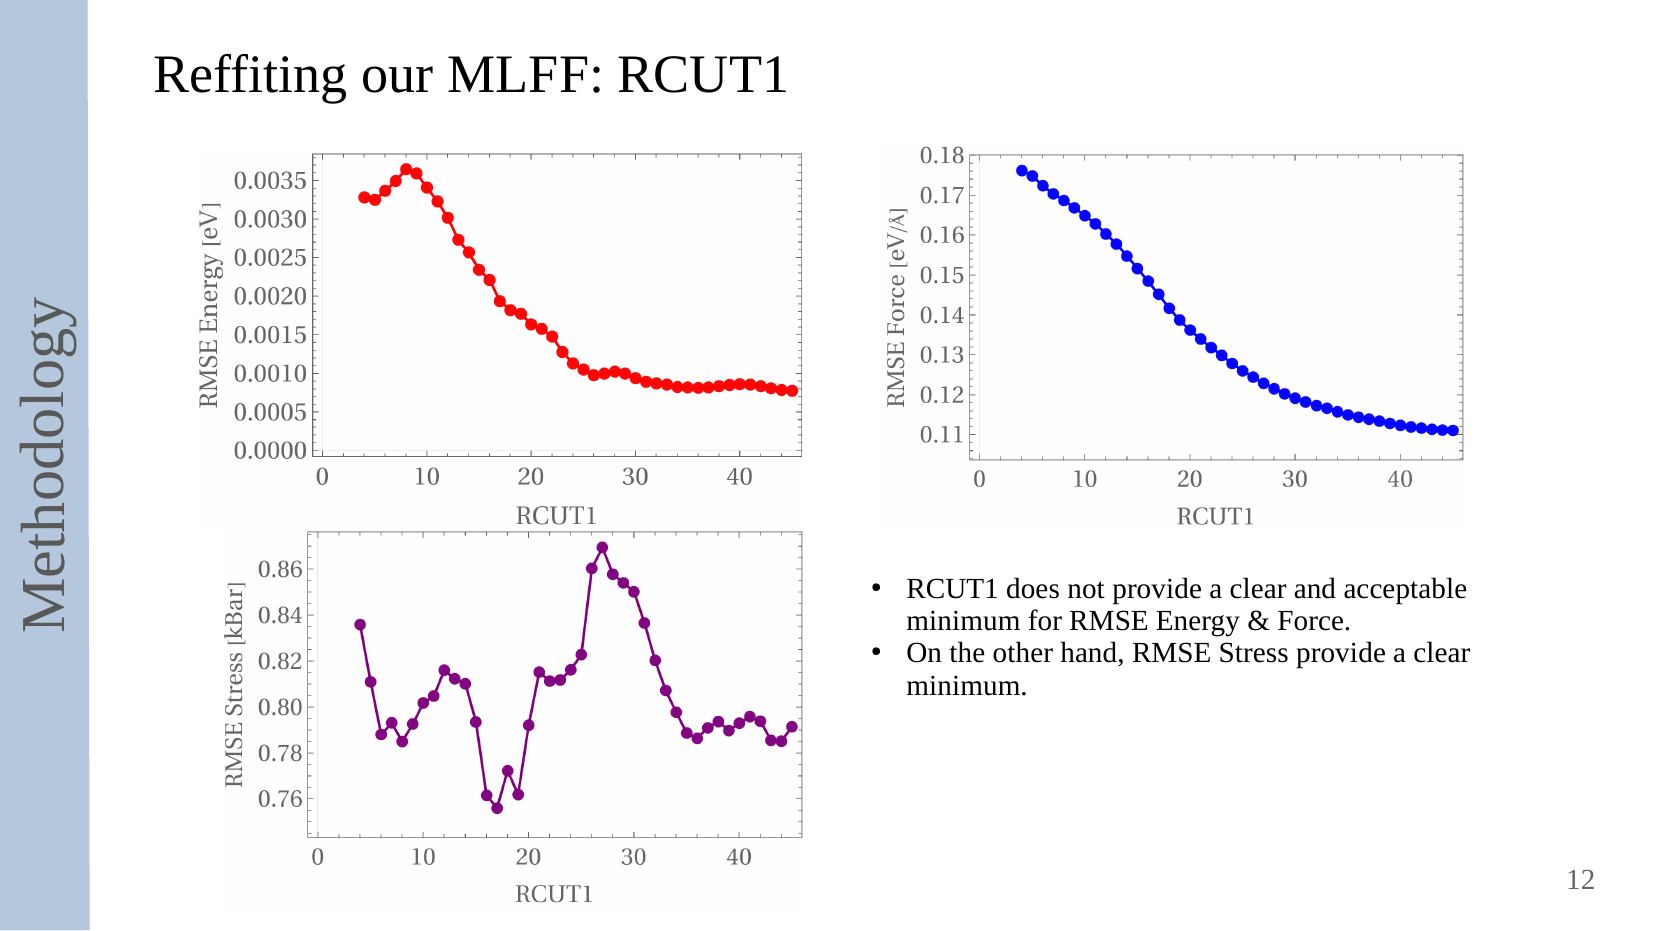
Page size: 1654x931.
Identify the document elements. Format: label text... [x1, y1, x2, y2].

title Methodology [0, 0, 90, 931]
picture [882, 141, 1465, 532]
text_box RCUT1 does not provide a clear and acceptable minimum for RMSE Energy & Force. On the other hand, RMSE Stress provide a clear minimum. [856, 564, 1536, 709]
title Reffiting our MLFF: RCUT1 [153, 23, 1607, 125]
picture [194, 153, 804, 910]
